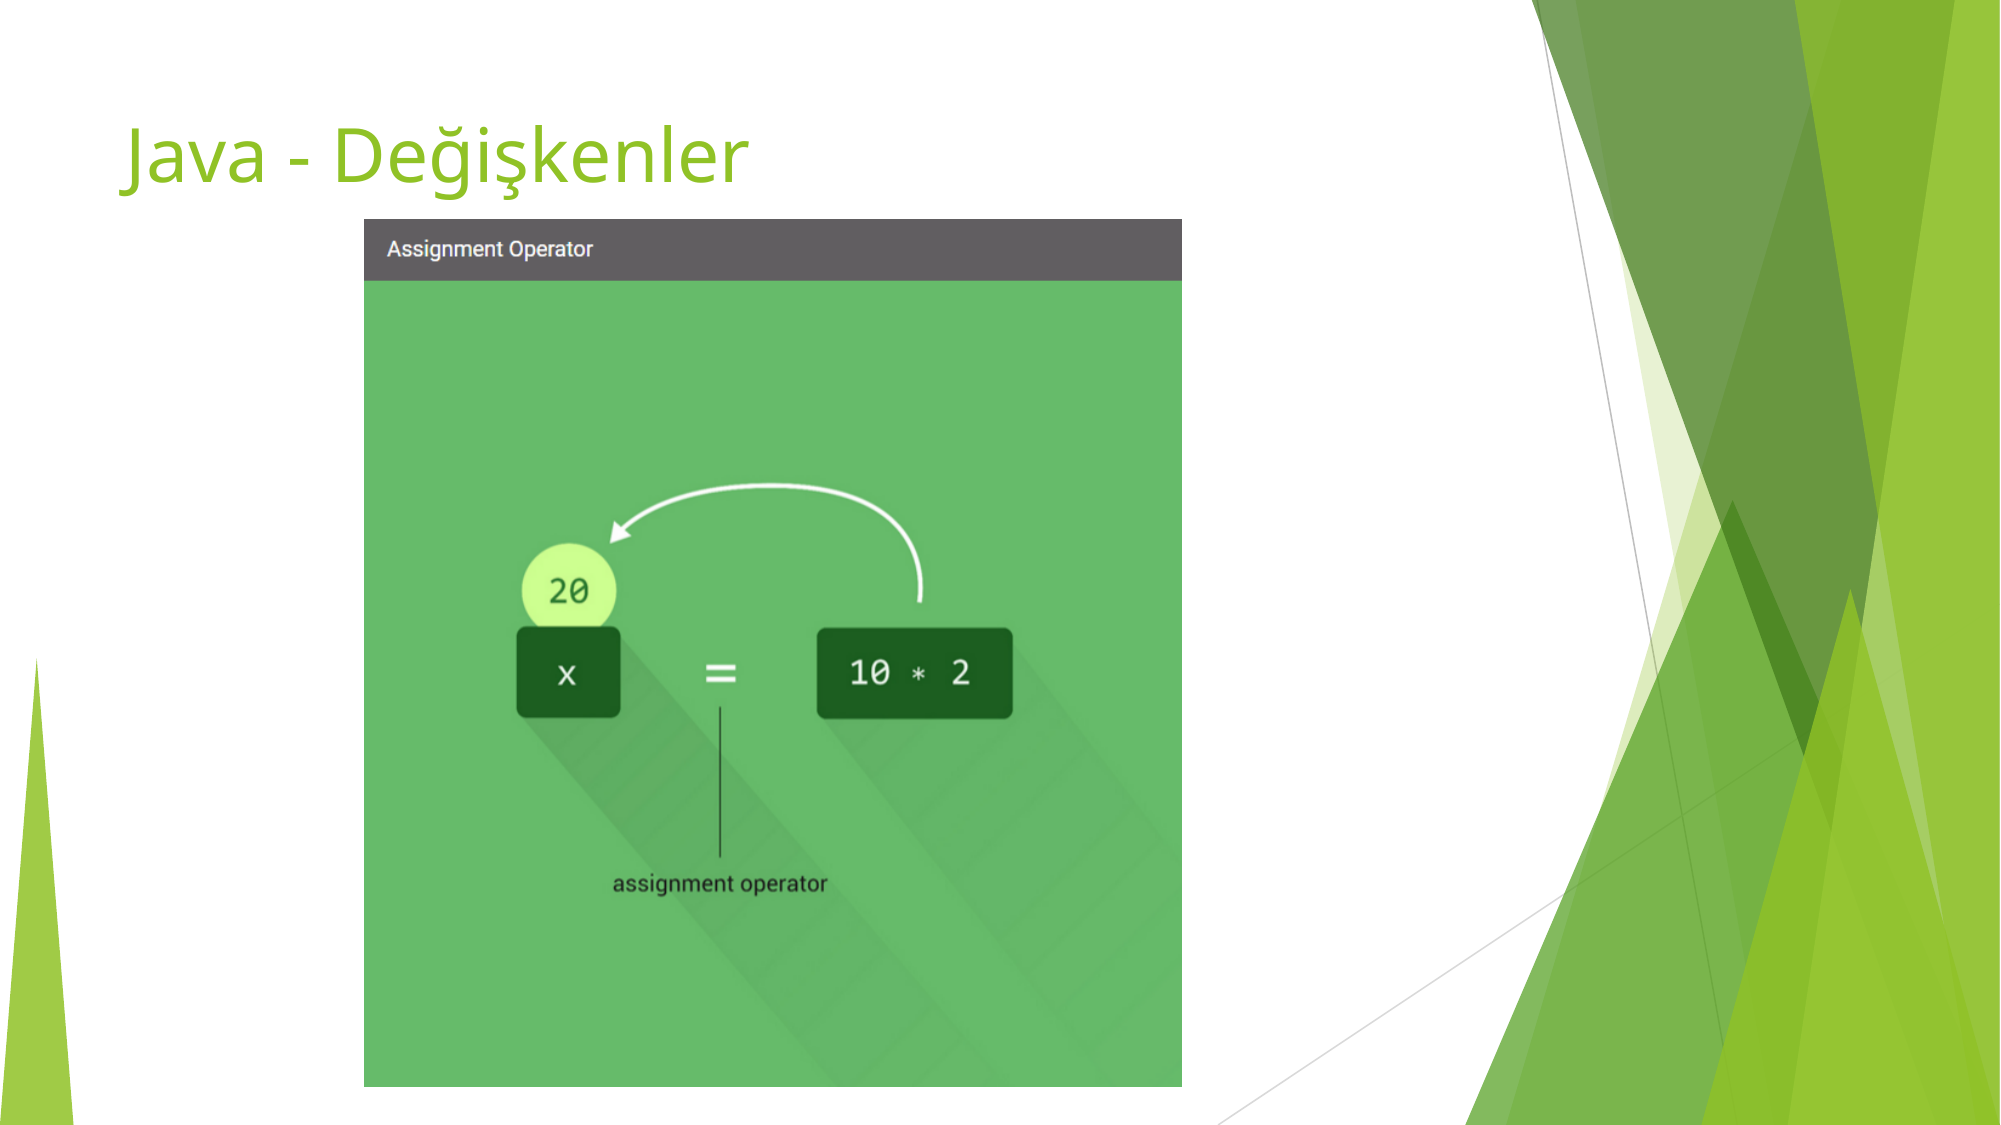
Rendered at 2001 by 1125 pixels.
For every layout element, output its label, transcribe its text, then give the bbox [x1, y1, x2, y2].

title Java - Değişkenler [111, 99, 1522, 317]
picture [364, 219, 1182, 1087]
